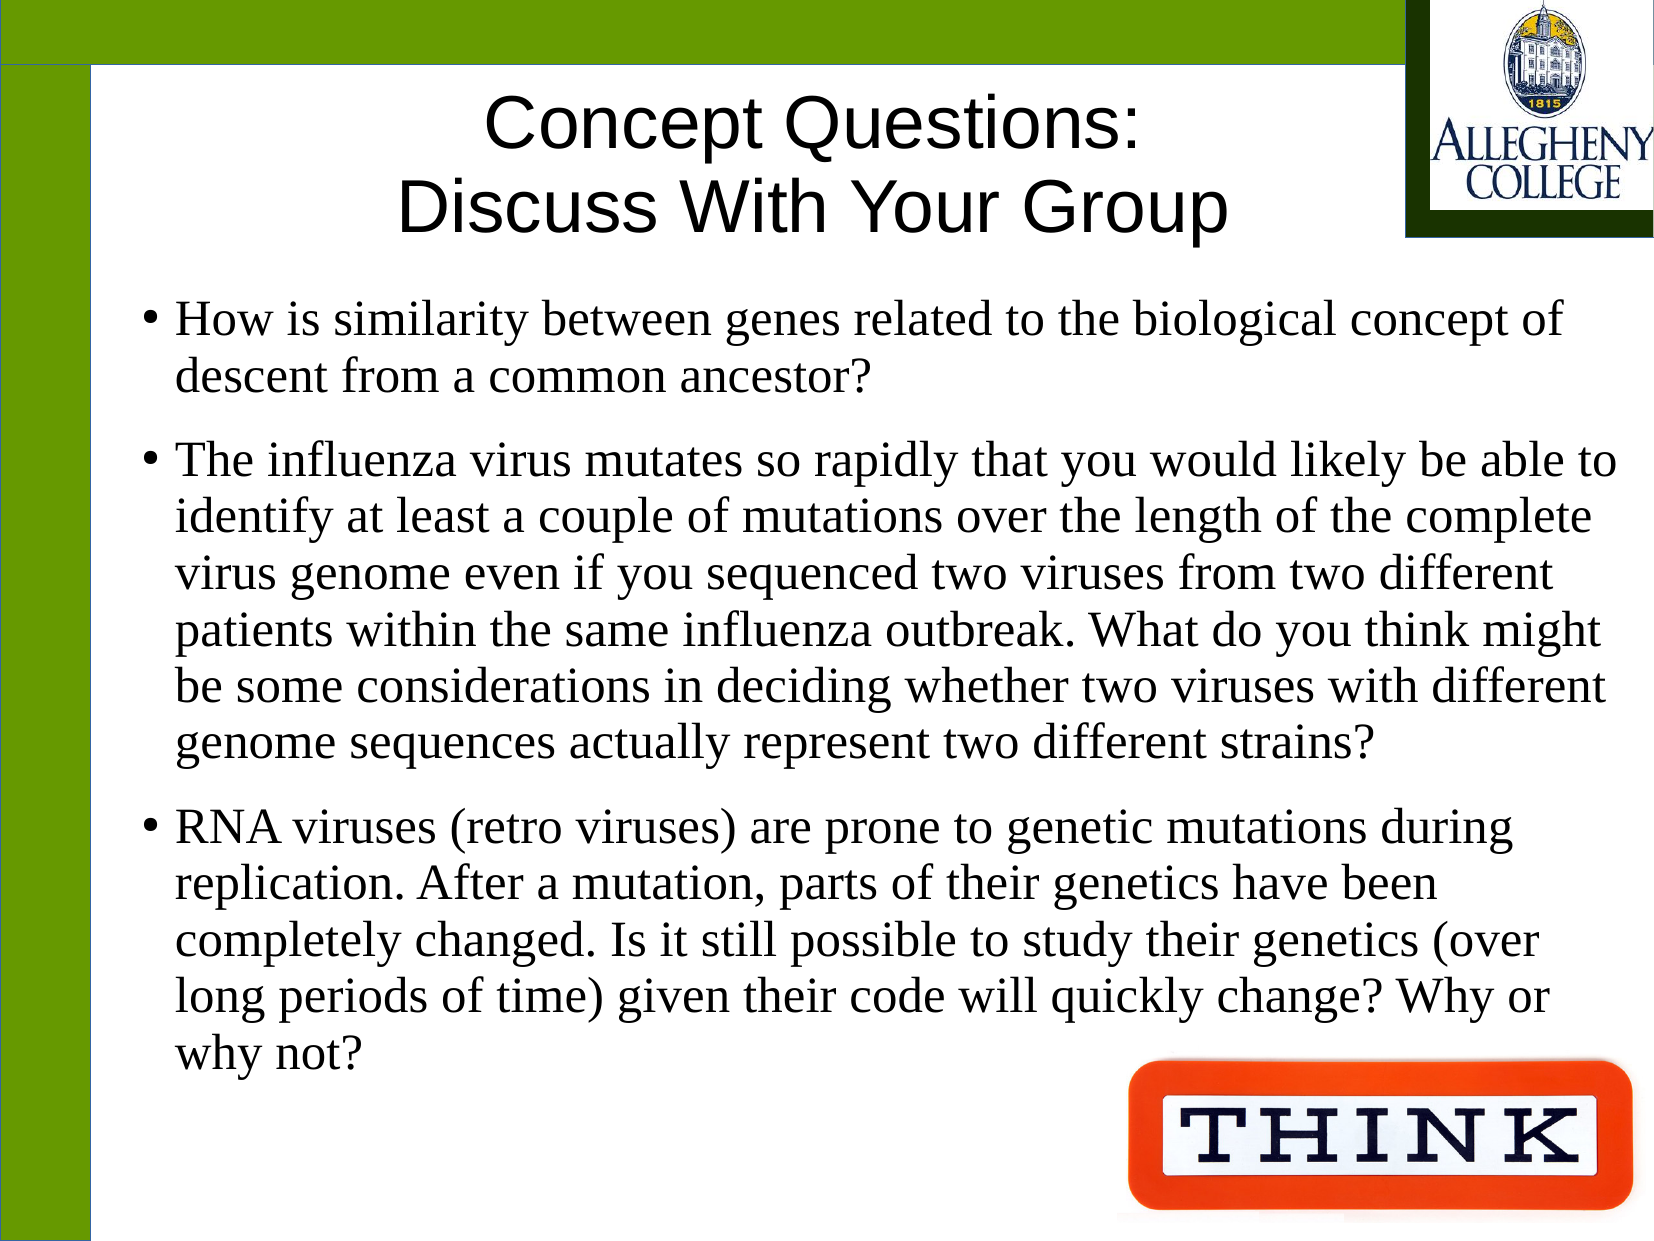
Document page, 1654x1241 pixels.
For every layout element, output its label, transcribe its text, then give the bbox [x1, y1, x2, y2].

list How is similarity between genes related to the biological concept of descent from a common ancestor? The influenza virus mutates so rapidly that you would likely be able to identify at least a couple of mutations over the length of the complete virus genome even if you sequenced two viruses from two different patients within the same influenza outbreak. What do you think might be some considerations in deciding whether two viruses with different genome sequences actually represent two different strains? RNA viruses (retro viruses) are prone to genetic mutations during replication. After a mutation, parts of their genetics have been completely changed. Is it still possible to study their genetics (over long periods of time) given their code will quickly change? Why or why not? [141, 290, 1630, 1141]
picture [1430, 0, 1654, 210]
title Concept Questions: Discuss With Your Group [112, 65, 1515, 269]
text_box [0, 0, 1654, 1241]
picture [1117, 1044, 1646, 1223]
